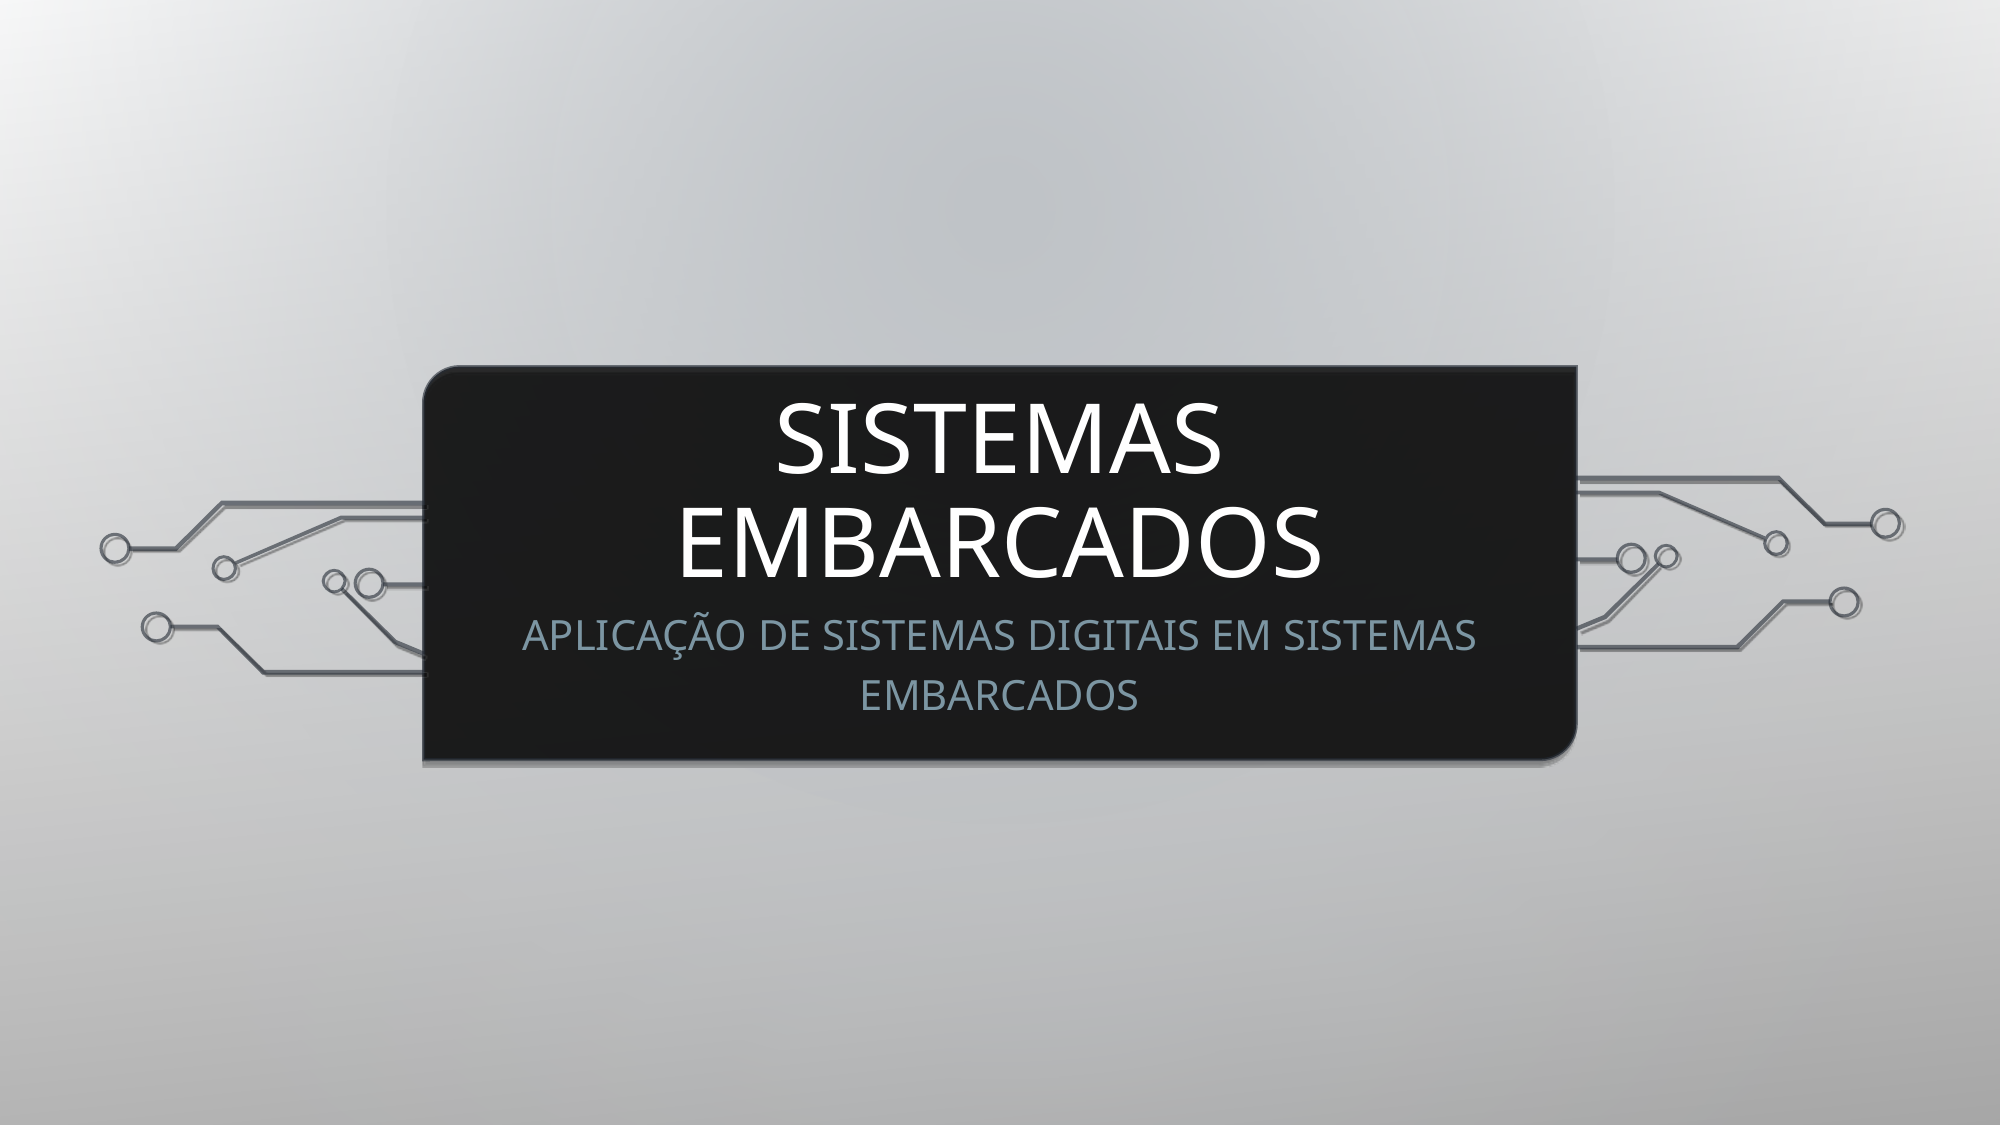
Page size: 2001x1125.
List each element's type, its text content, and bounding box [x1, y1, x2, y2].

text_box [99, 366, 1901, 760]
list APLICAÇÃO DE SISTEMAS DIGITAIS EM SISTEMAS EMBARCADOS [437, 590, 1563, 748]
title SISTEMAS EMBARCADOS [437, 381, 1563, 590]
picture [0, 0, 2000, 1125]
